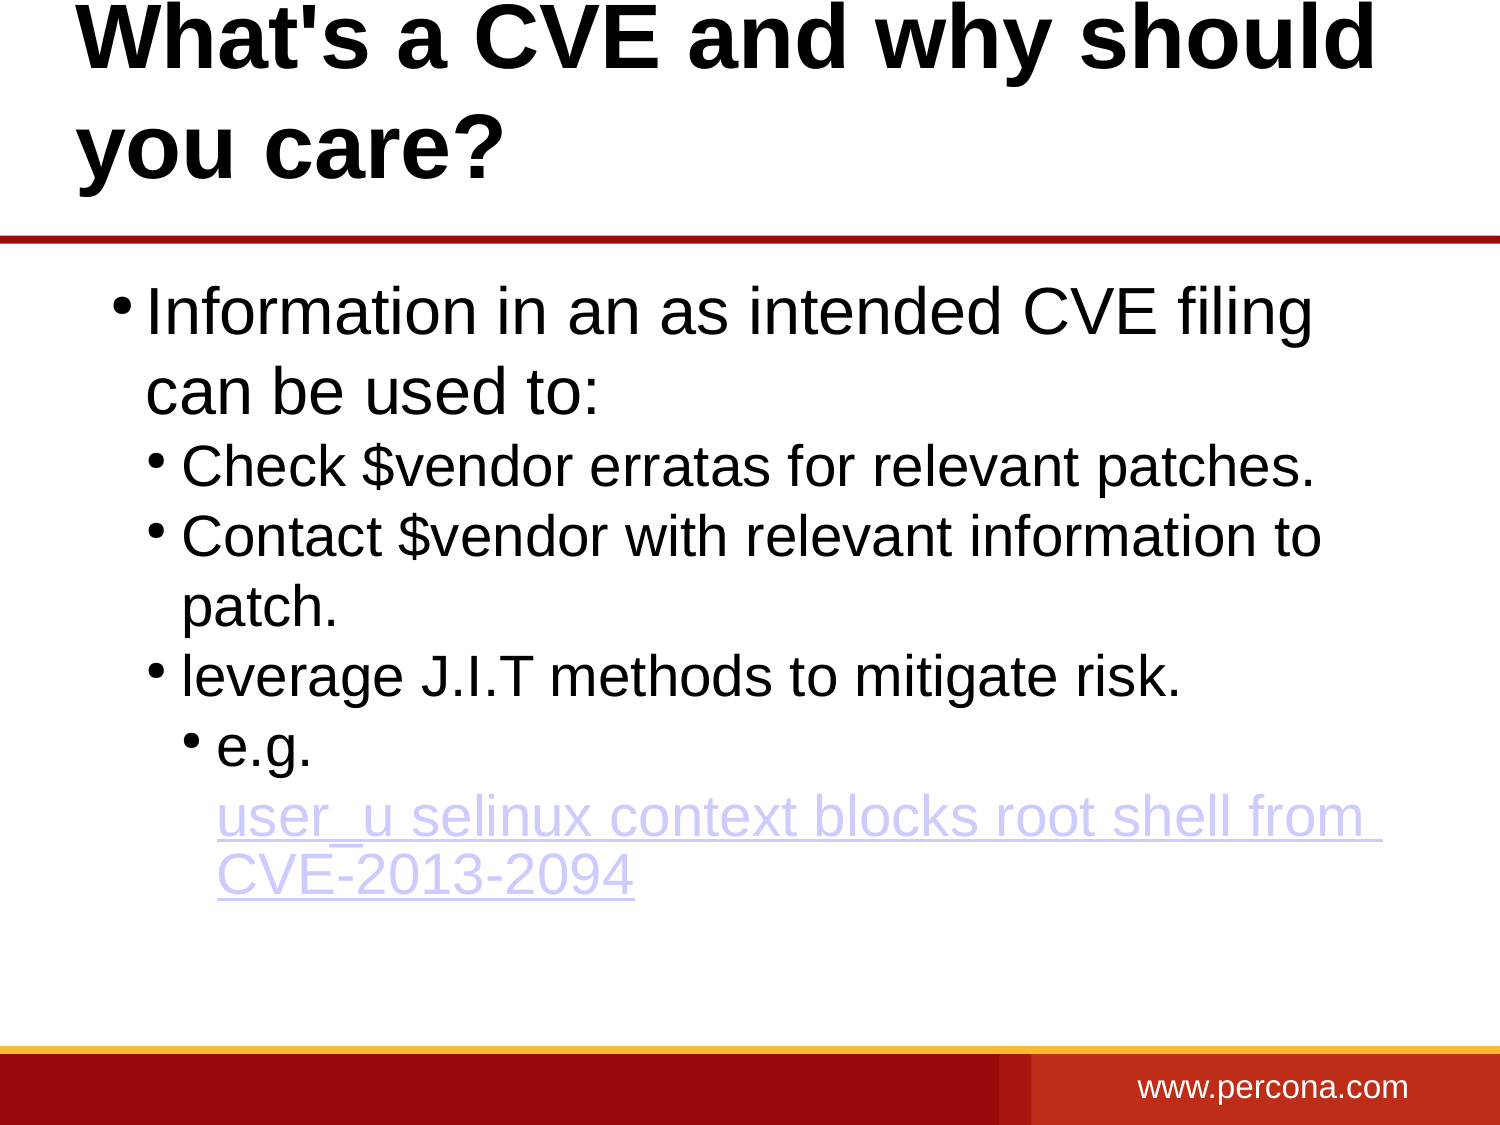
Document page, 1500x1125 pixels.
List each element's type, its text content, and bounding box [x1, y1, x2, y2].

text_box Information in an as intended CVE filing can be used to: Check $vendor erratas for relevant patches. Contact $vendor with relevant information to patch. leverage J.I.T methods to mitigate risk. e.g. user_u selinux context blocks root shell from CVE-2013-2094 [75, 263, 1425, 1006]
text_box What's a CVE and why should you care? [75, 44, 1425, 233]
